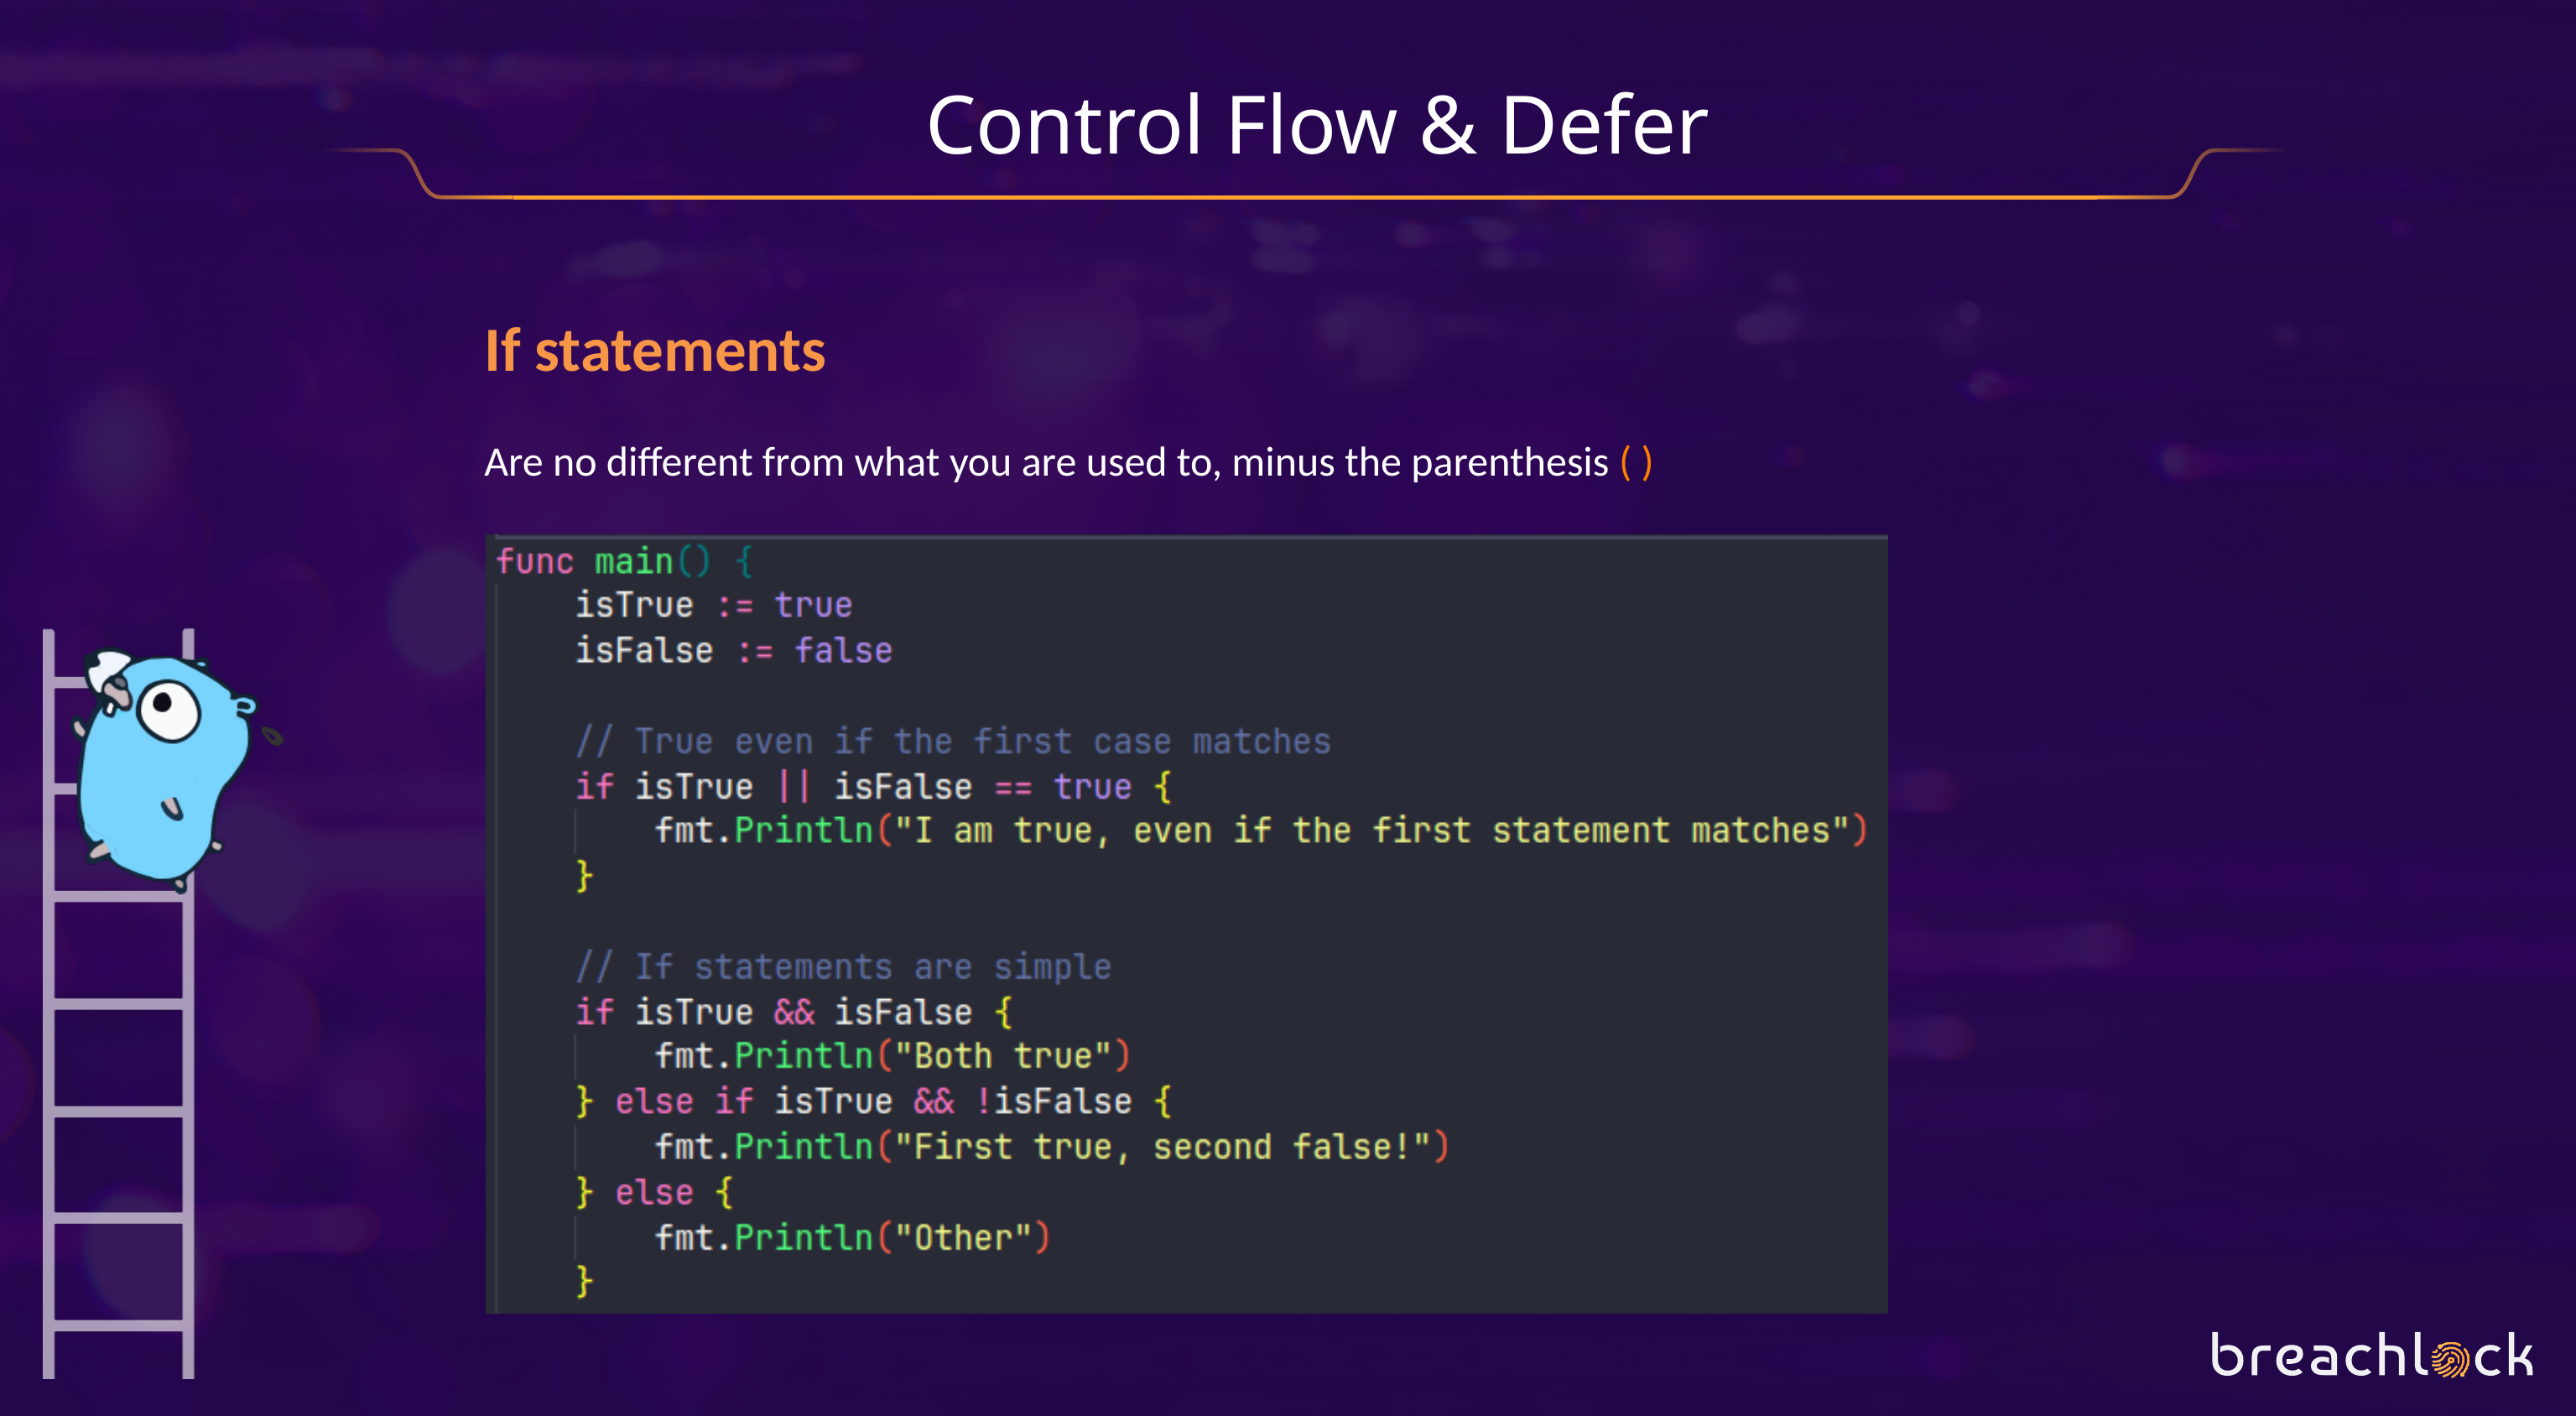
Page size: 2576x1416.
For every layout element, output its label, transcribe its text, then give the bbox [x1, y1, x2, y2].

text_box [2211, 1330, 2535, 1379]
picture [0, 0, 2576, 1416]
text_box Control Flow & Defer [440, 84, 2196, 170]
text_box [239, 68, 2370, 279]
text_box If statements Are no different from what you are used to, minus the parenthesis ( ) [409, 226, 2360, 882]
